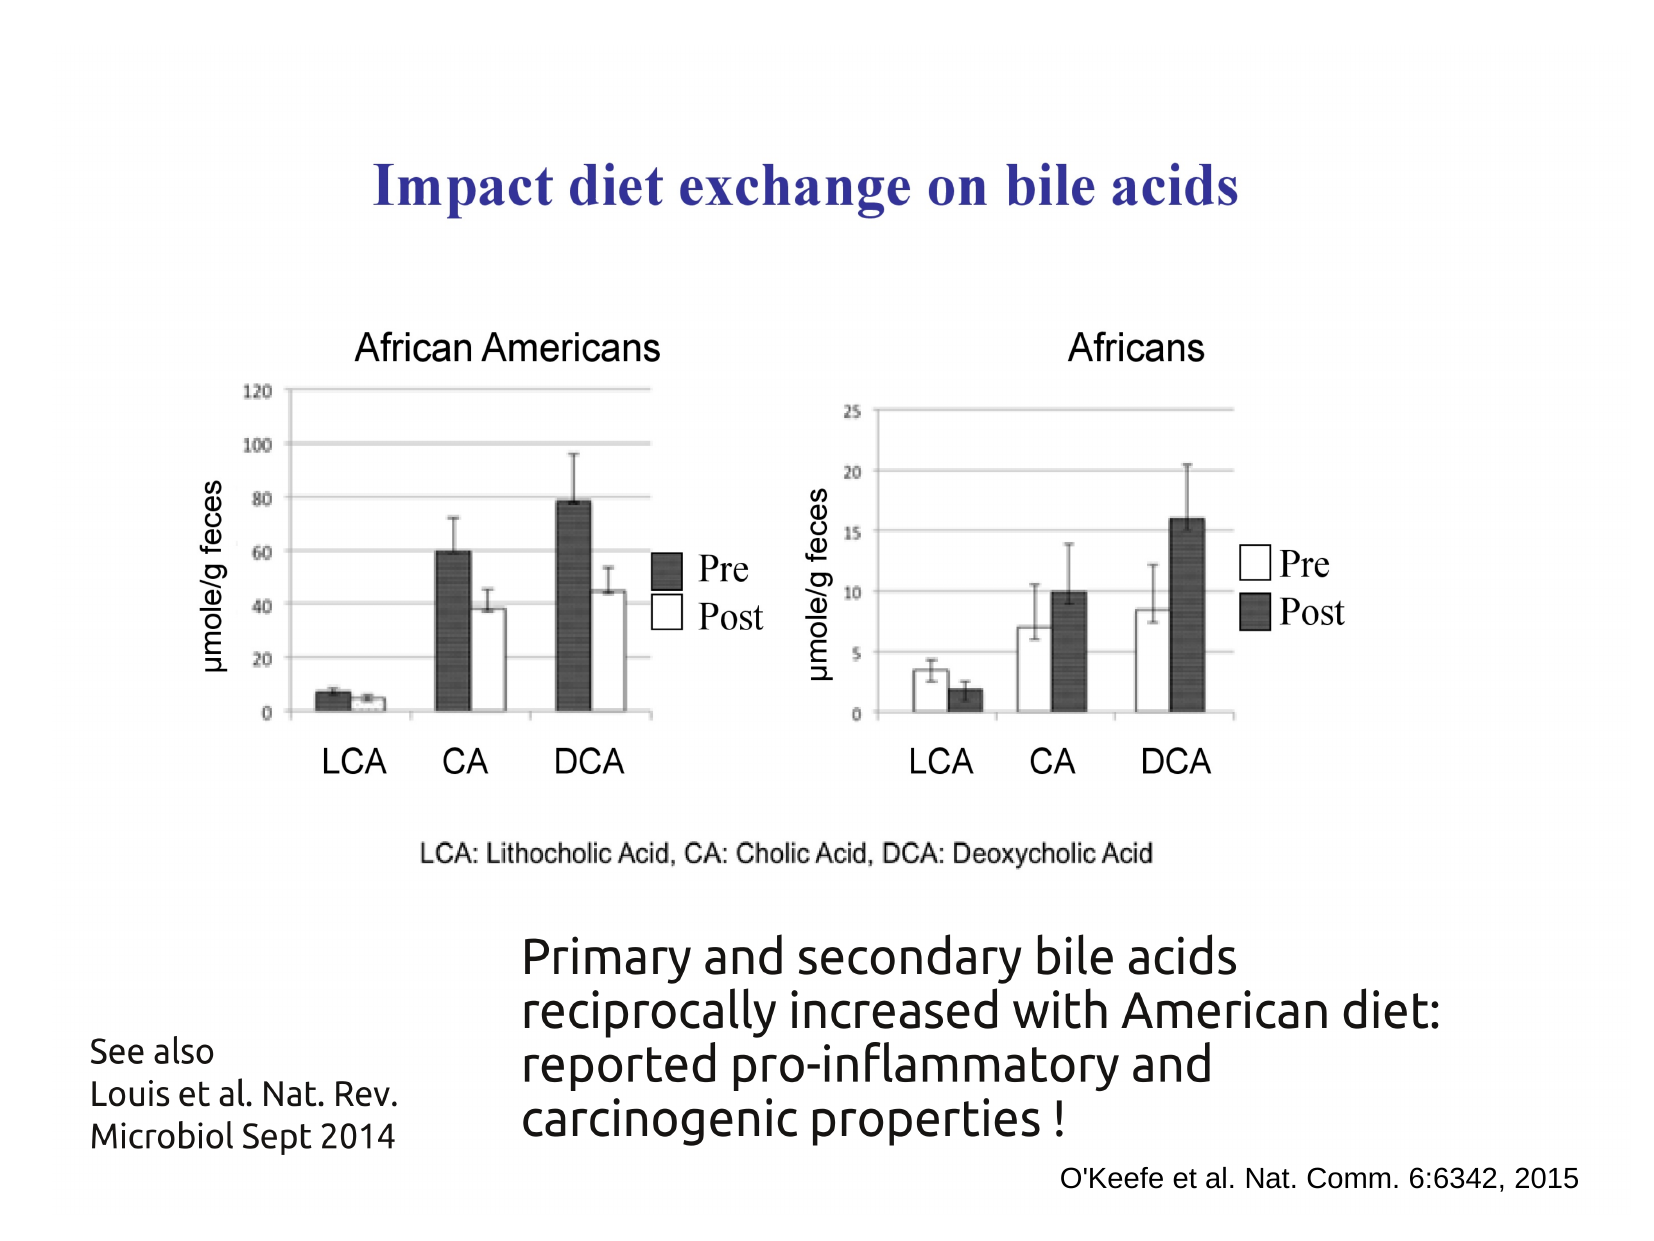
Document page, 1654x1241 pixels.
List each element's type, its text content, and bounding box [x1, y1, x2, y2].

picture [52, 45, 1631, 1215]
text_box O'Keefe et al. Nat. Comm. 6:6342, 2015 [1045, 1155, 1631, 1209]
